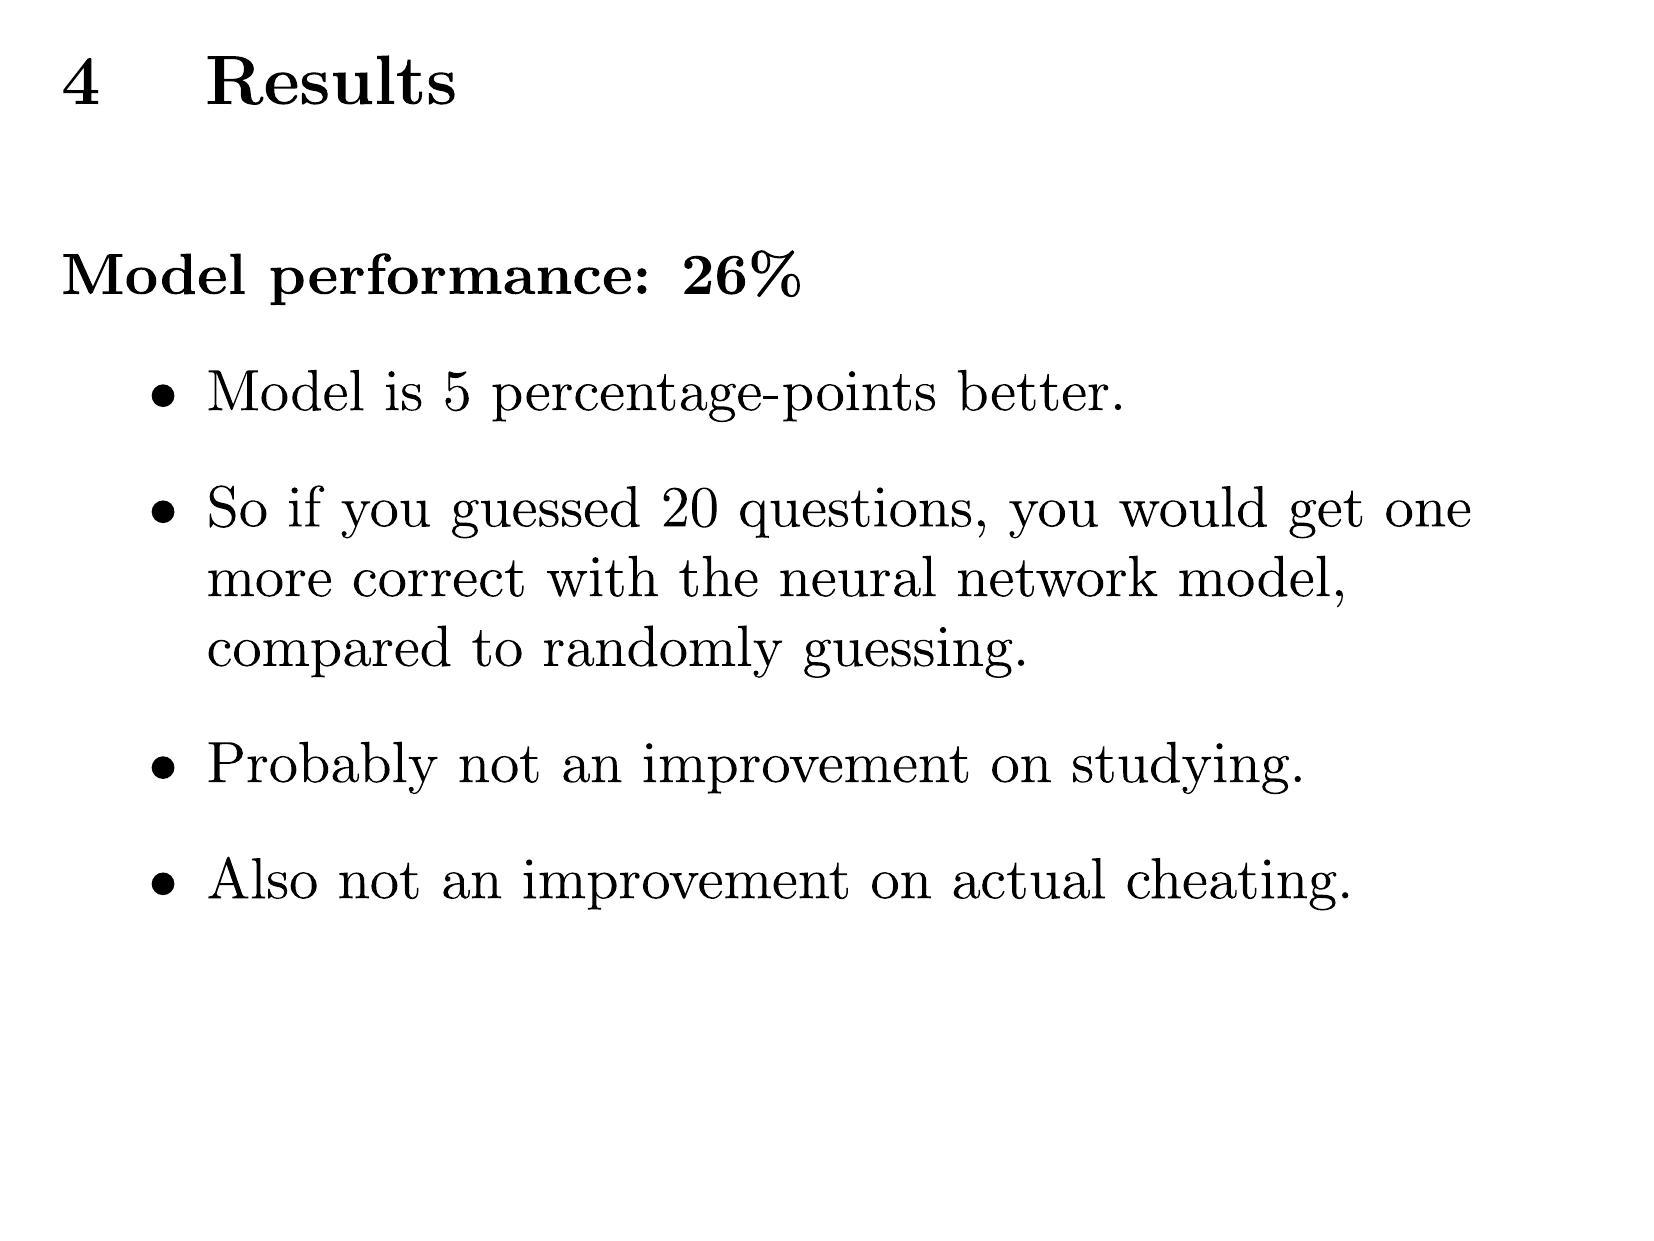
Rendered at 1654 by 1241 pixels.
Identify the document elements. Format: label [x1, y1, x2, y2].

text_box [61, 55, 1473, 911]
